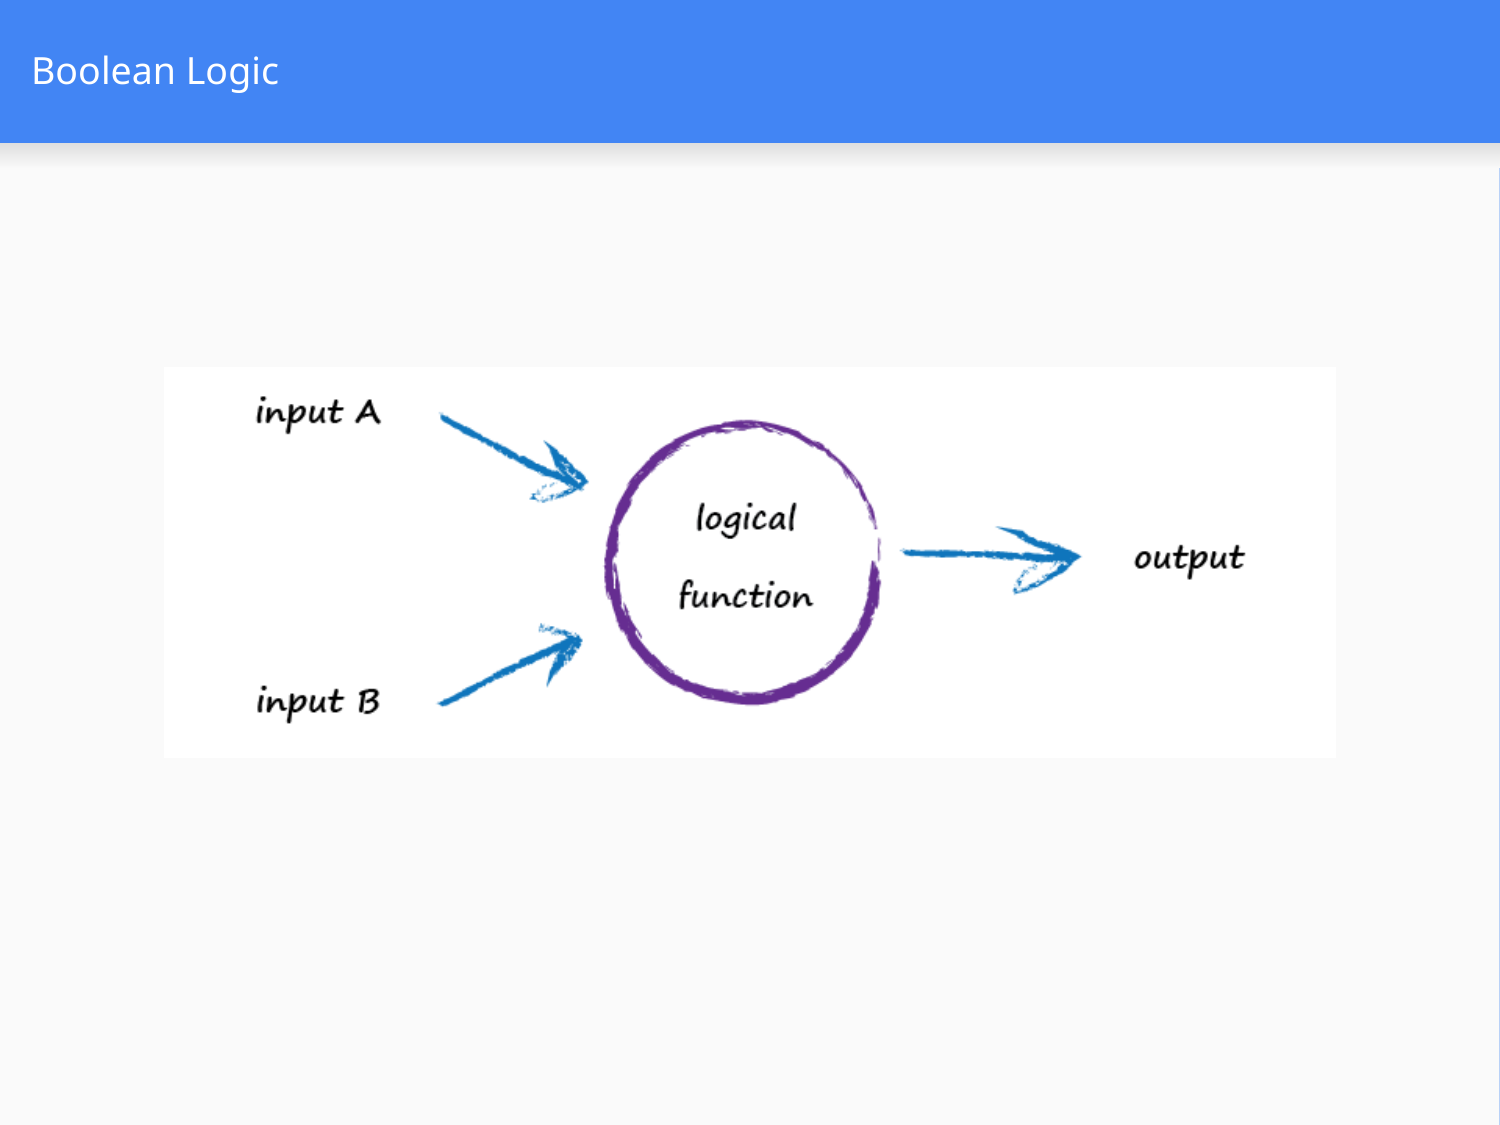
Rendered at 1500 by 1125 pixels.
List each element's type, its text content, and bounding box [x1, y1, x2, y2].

picture [164, 367, 1336, 758]
title Boolean Logic [16, 3, 1464, 136]
